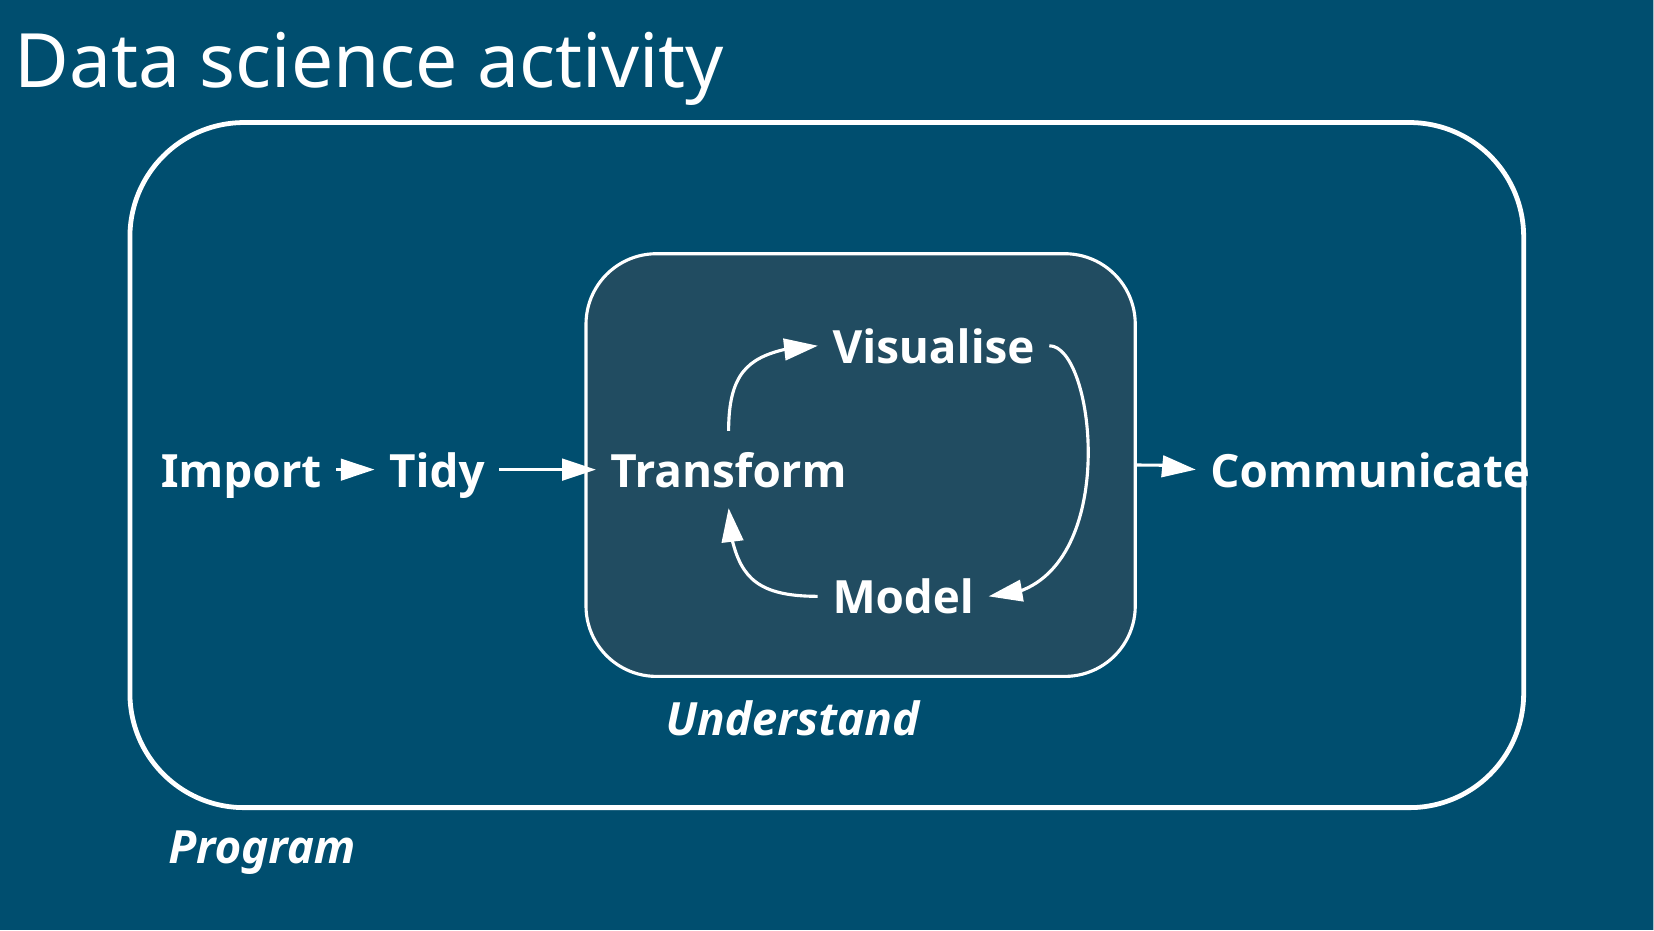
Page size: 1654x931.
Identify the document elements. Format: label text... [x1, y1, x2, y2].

text_box Communicate [1195, 430, 1508, 500]
text_box Model [817, 557, 970, 626]
text_box Understand [650, 679, 928, 748]
text_box Tidy [374, 430, 492, 500]
text_box Data science activity [0, 0, 753, 103]
text_box [586, 253, 1136, 677]
text_box Import [146, 430, 309, 500]
text_box Transform [595, 430, 846, 500]
text_box Program [153, 807, 358, 876]
text_box Visualise [817, 307, 1035, 376]
